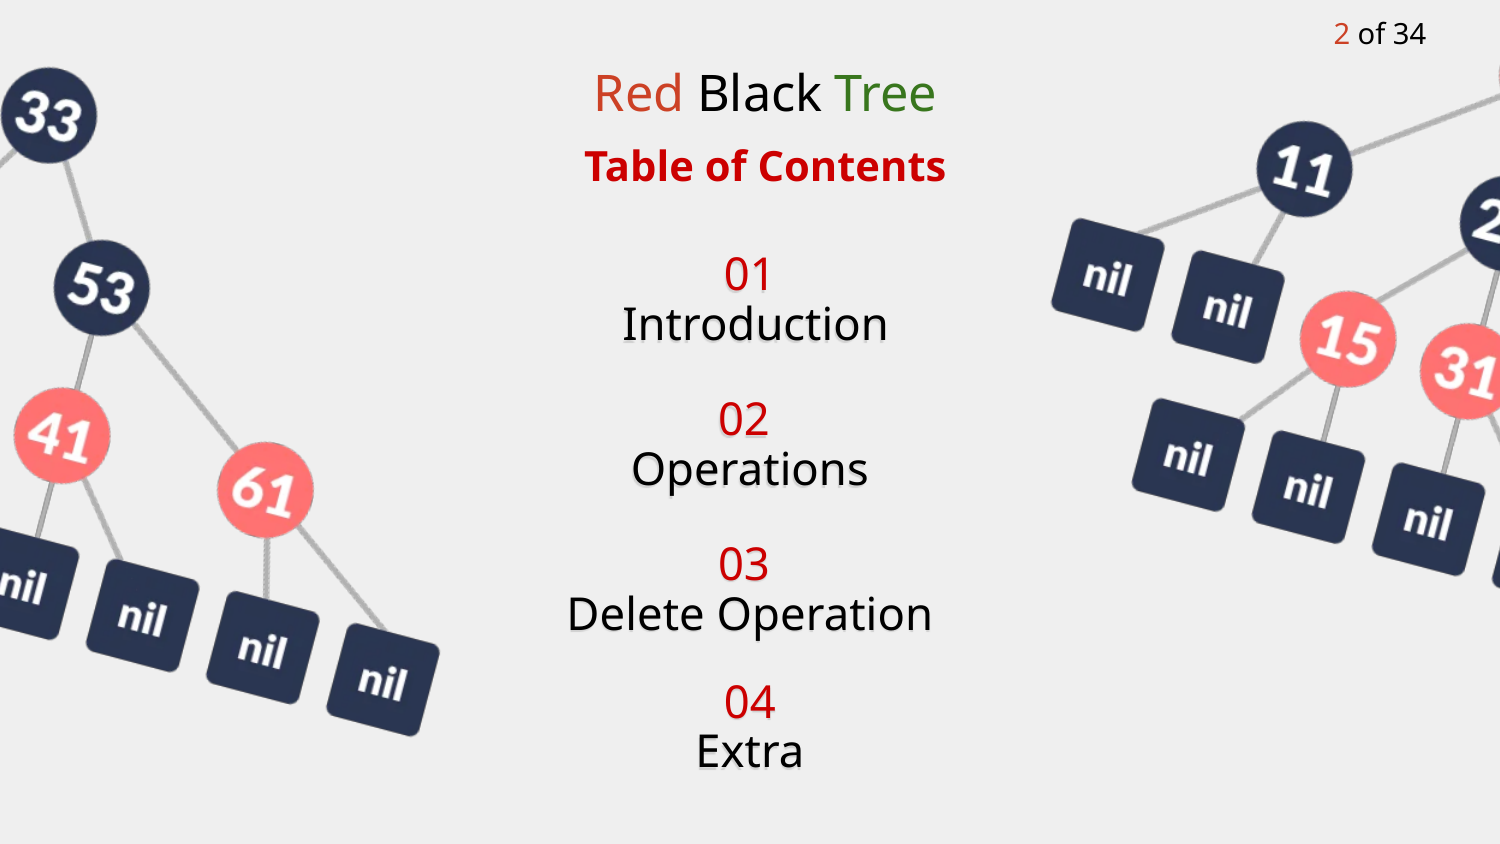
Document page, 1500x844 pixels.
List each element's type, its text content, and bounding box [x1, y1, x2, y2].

title Red Black Tree [545, 41, 985, 121]
subtitle 03 Delete Operation [472, 525, 1028, 656]
text_box 2 of 34 [1318, 0, 1500, 65]
picture [0, 0, 630, 844]
subtitle 01 Introduction [576, 236, 961, 367]
subtitle Table of Contents [481, 121, 1039, 209]
subtitle 04 Extra [472, 663, 1028, 794]
picture [939, 0, 1500, 647]
subtitle 02 Operations [539, 380, 961, 511]
